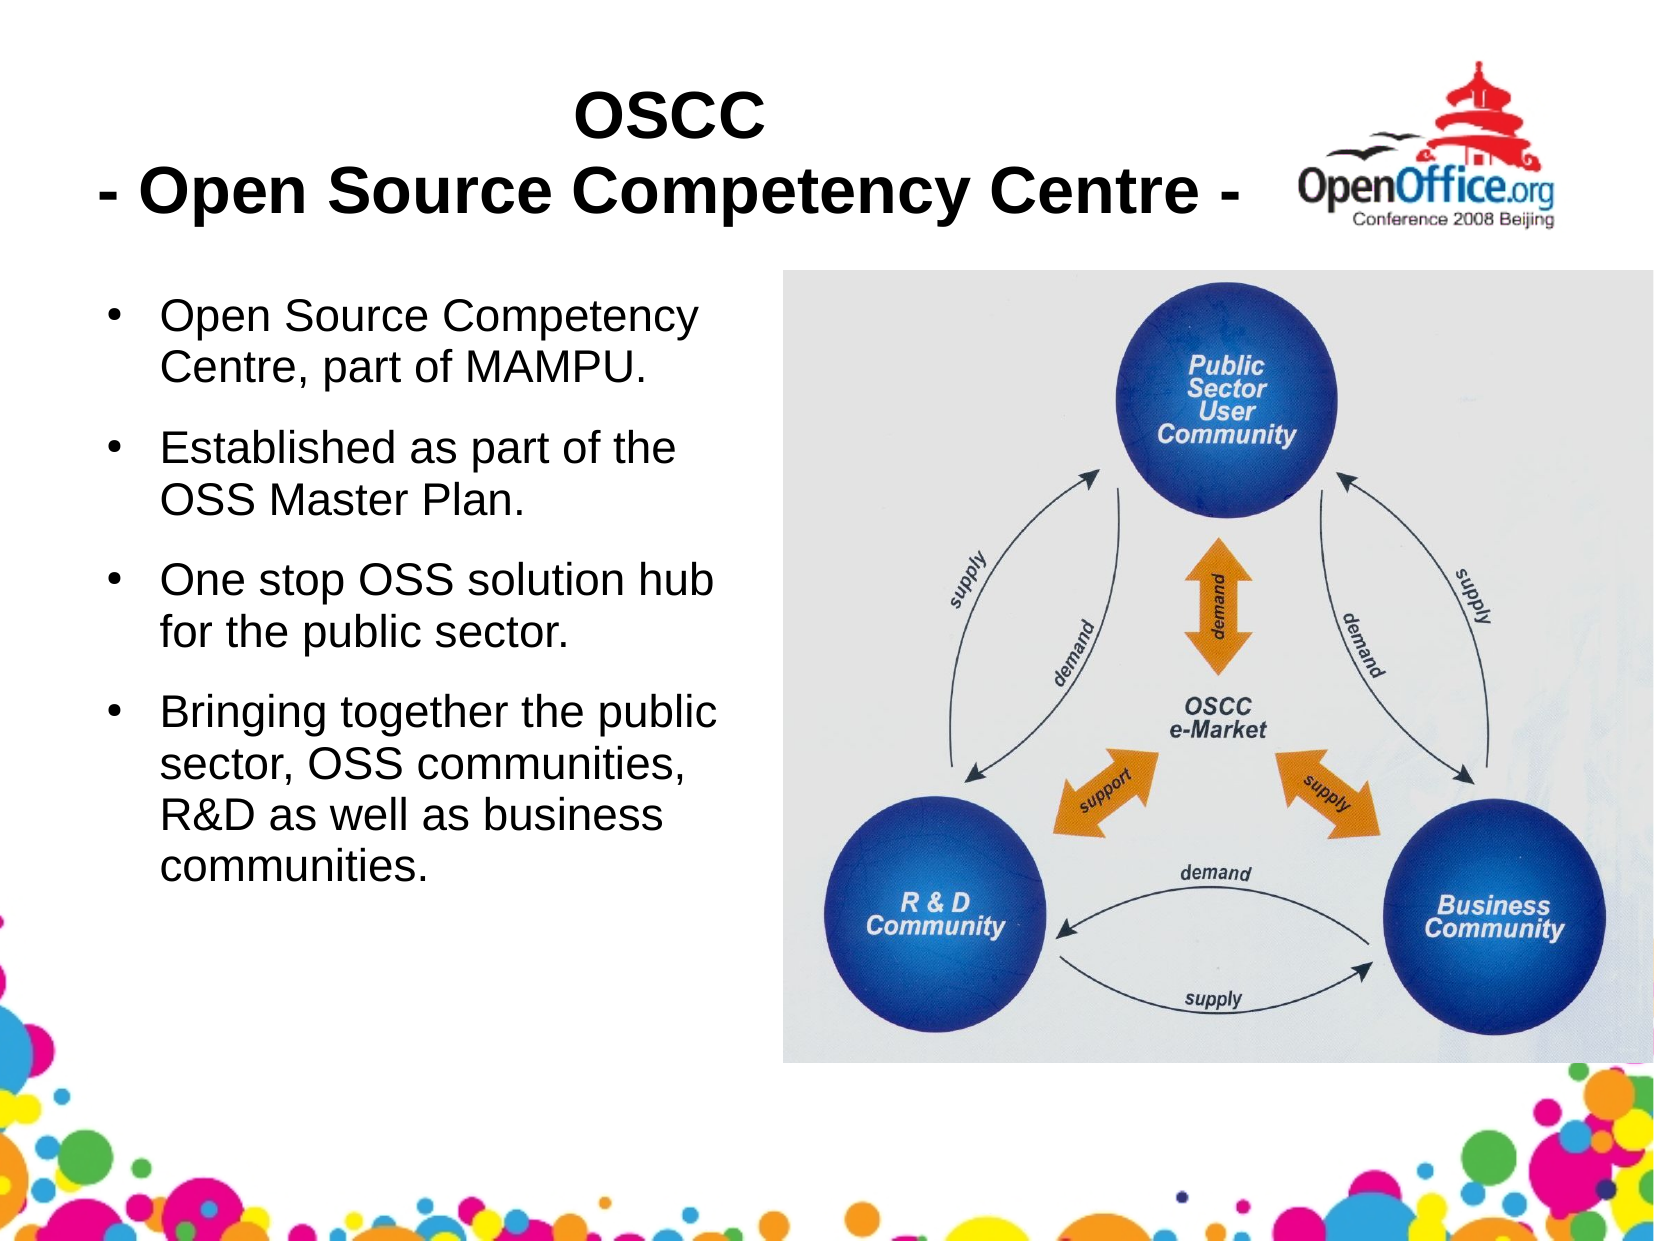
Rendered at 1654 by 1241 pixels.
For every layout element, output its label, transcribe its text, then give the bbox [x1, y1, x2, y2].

title OSCC - Open Source Competency Centre - [82, 49, 1258, 257]
picture [1285, 51, 1569, 250]
picture [0, 270, 1654, 1241]
list Open Source Competency Centre, part of MAMPU. Established as part of the OSS Master Plan. One stop OSS solution hub for the public sector. Bringing together the public sector, OSS communities, R&D as well as business communities. [88, 290, 788, 1109]
